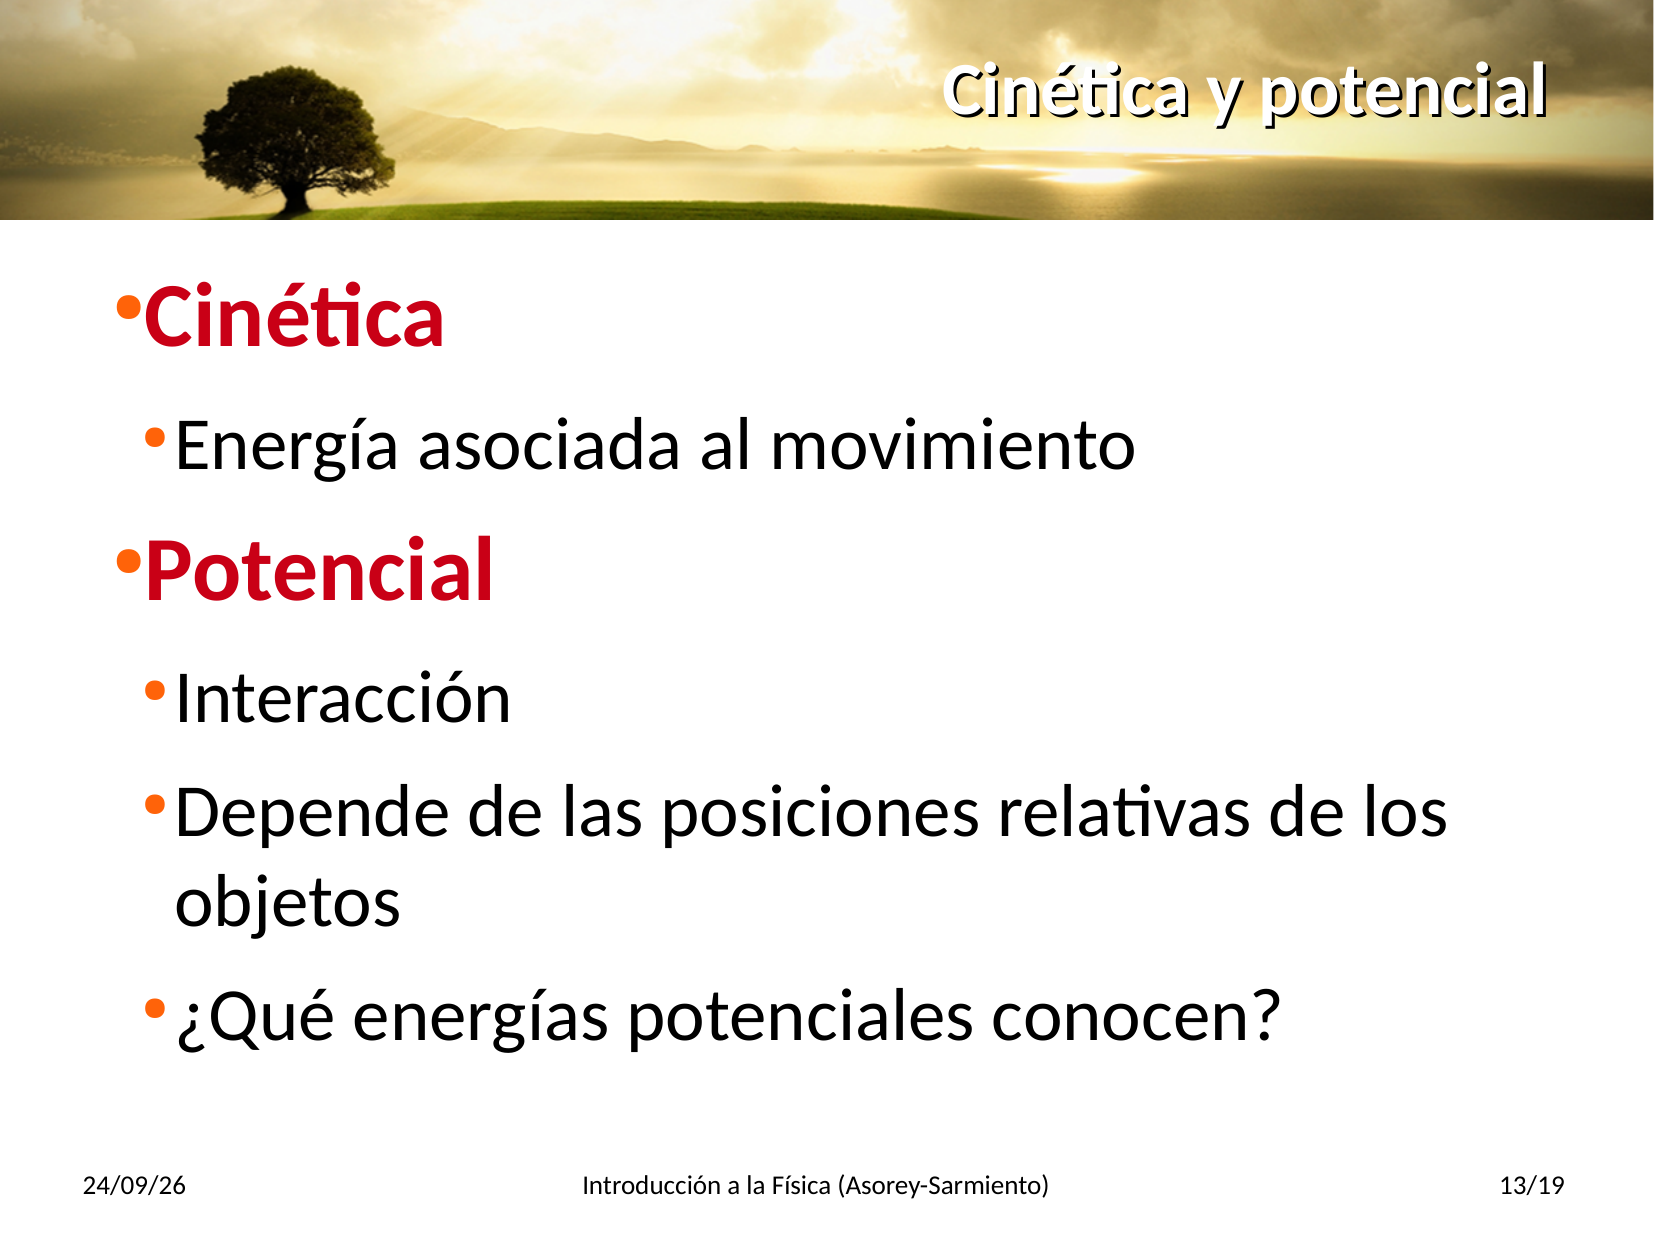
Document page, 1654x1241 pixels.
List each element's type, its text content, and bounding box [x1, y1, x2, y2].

title Cinética y potencial [75, 19, 1564, 151]
picture [0, 0, 1654, 220]
list Cinética Energía asociada al movimiento Potencial Interacción Depende de las posiciones relativas de los objetos ¿Qué energías potenciales conocen? [82, 255, 1571, 1156]
